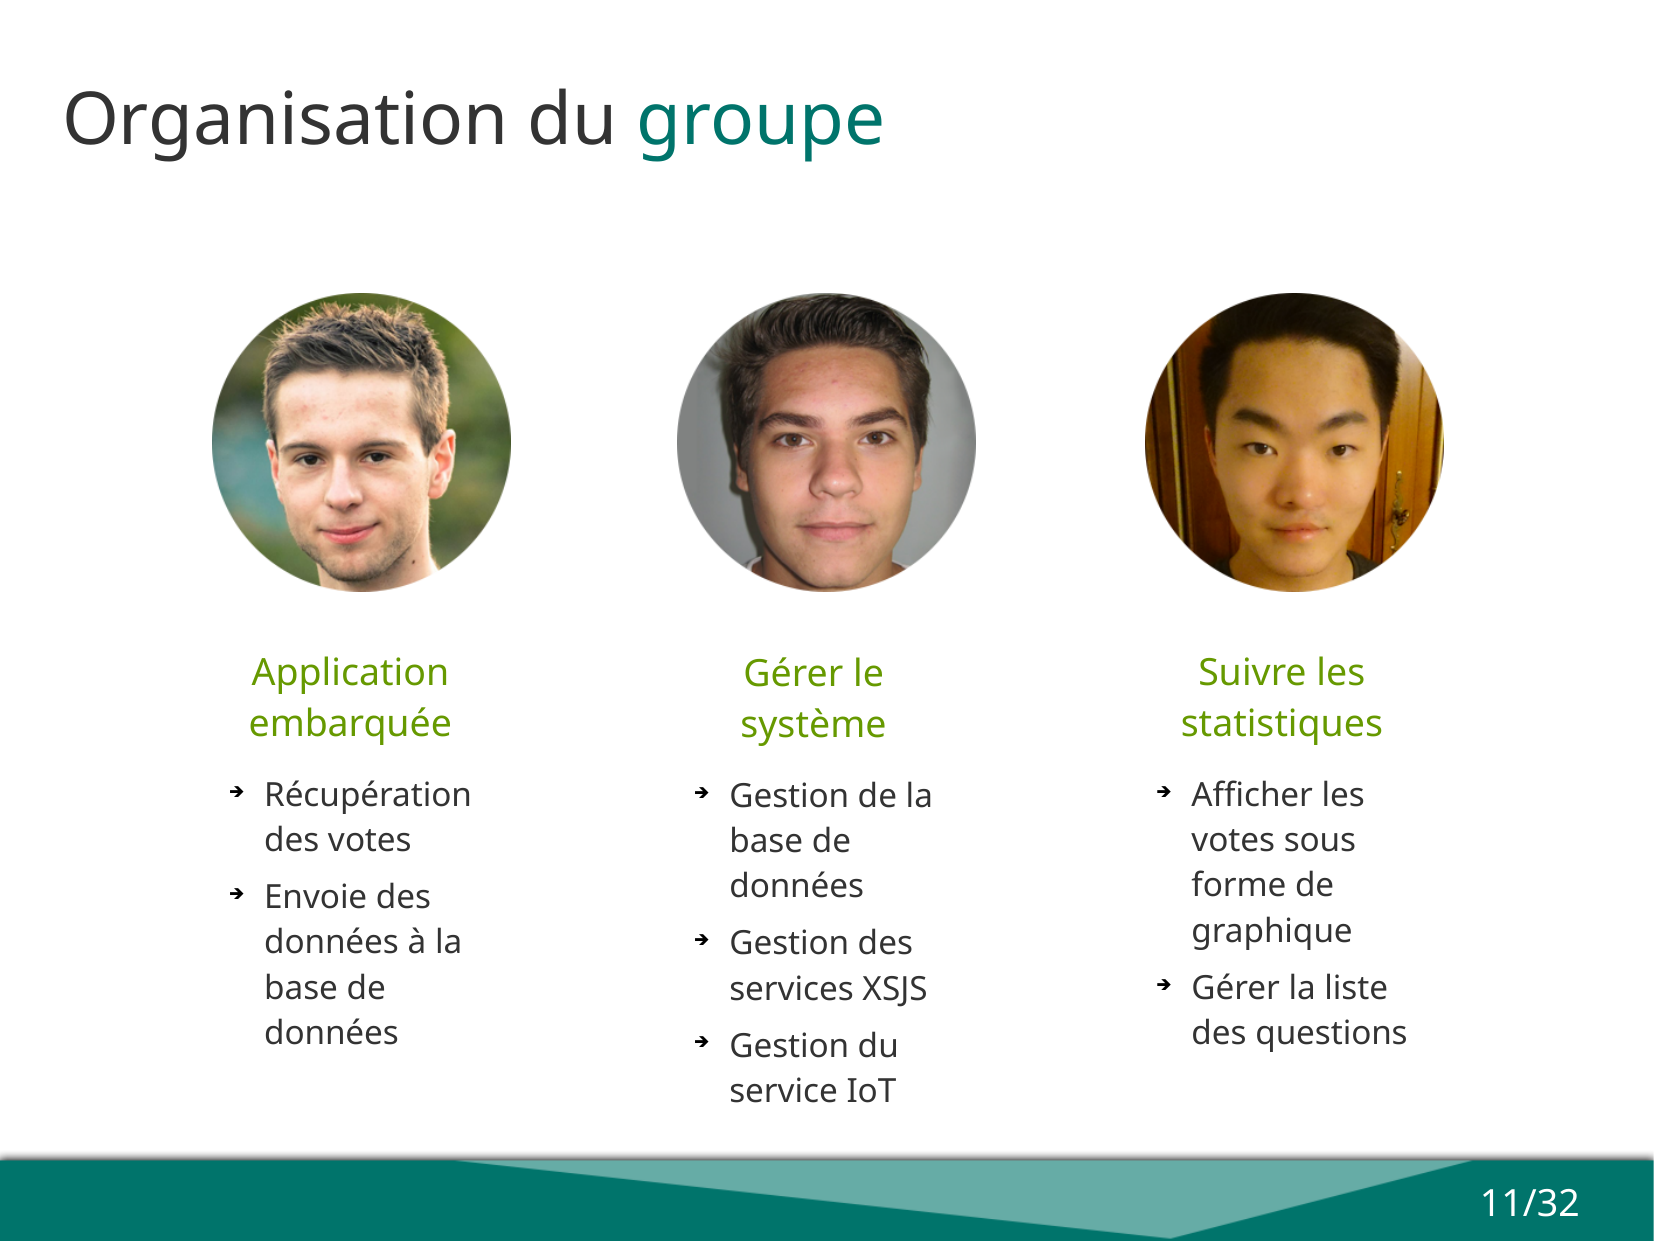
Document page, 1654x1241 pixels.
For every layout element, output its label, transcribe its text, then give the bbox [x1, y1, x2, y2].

picture [0, 0, 1654, 1241]
text_box Suivre les statistiques Afficher les votes sous forme de graphique Gérer la liste des questions [1141, 637, 1449, 1053]
text_box Application embarquée Récupération des votes Envoie des données à la base de données [213, 637, 510, 1003]
text_box Organisation du groupe [47, 59, 986, 158]
text_box <numéro>/32 [1479, 1169, 1654, 1233]
text_box Gérer le système Gestion de la base de données Gestion des services XSJS Gestion du service IoT [679, 638, 975, 1016]
